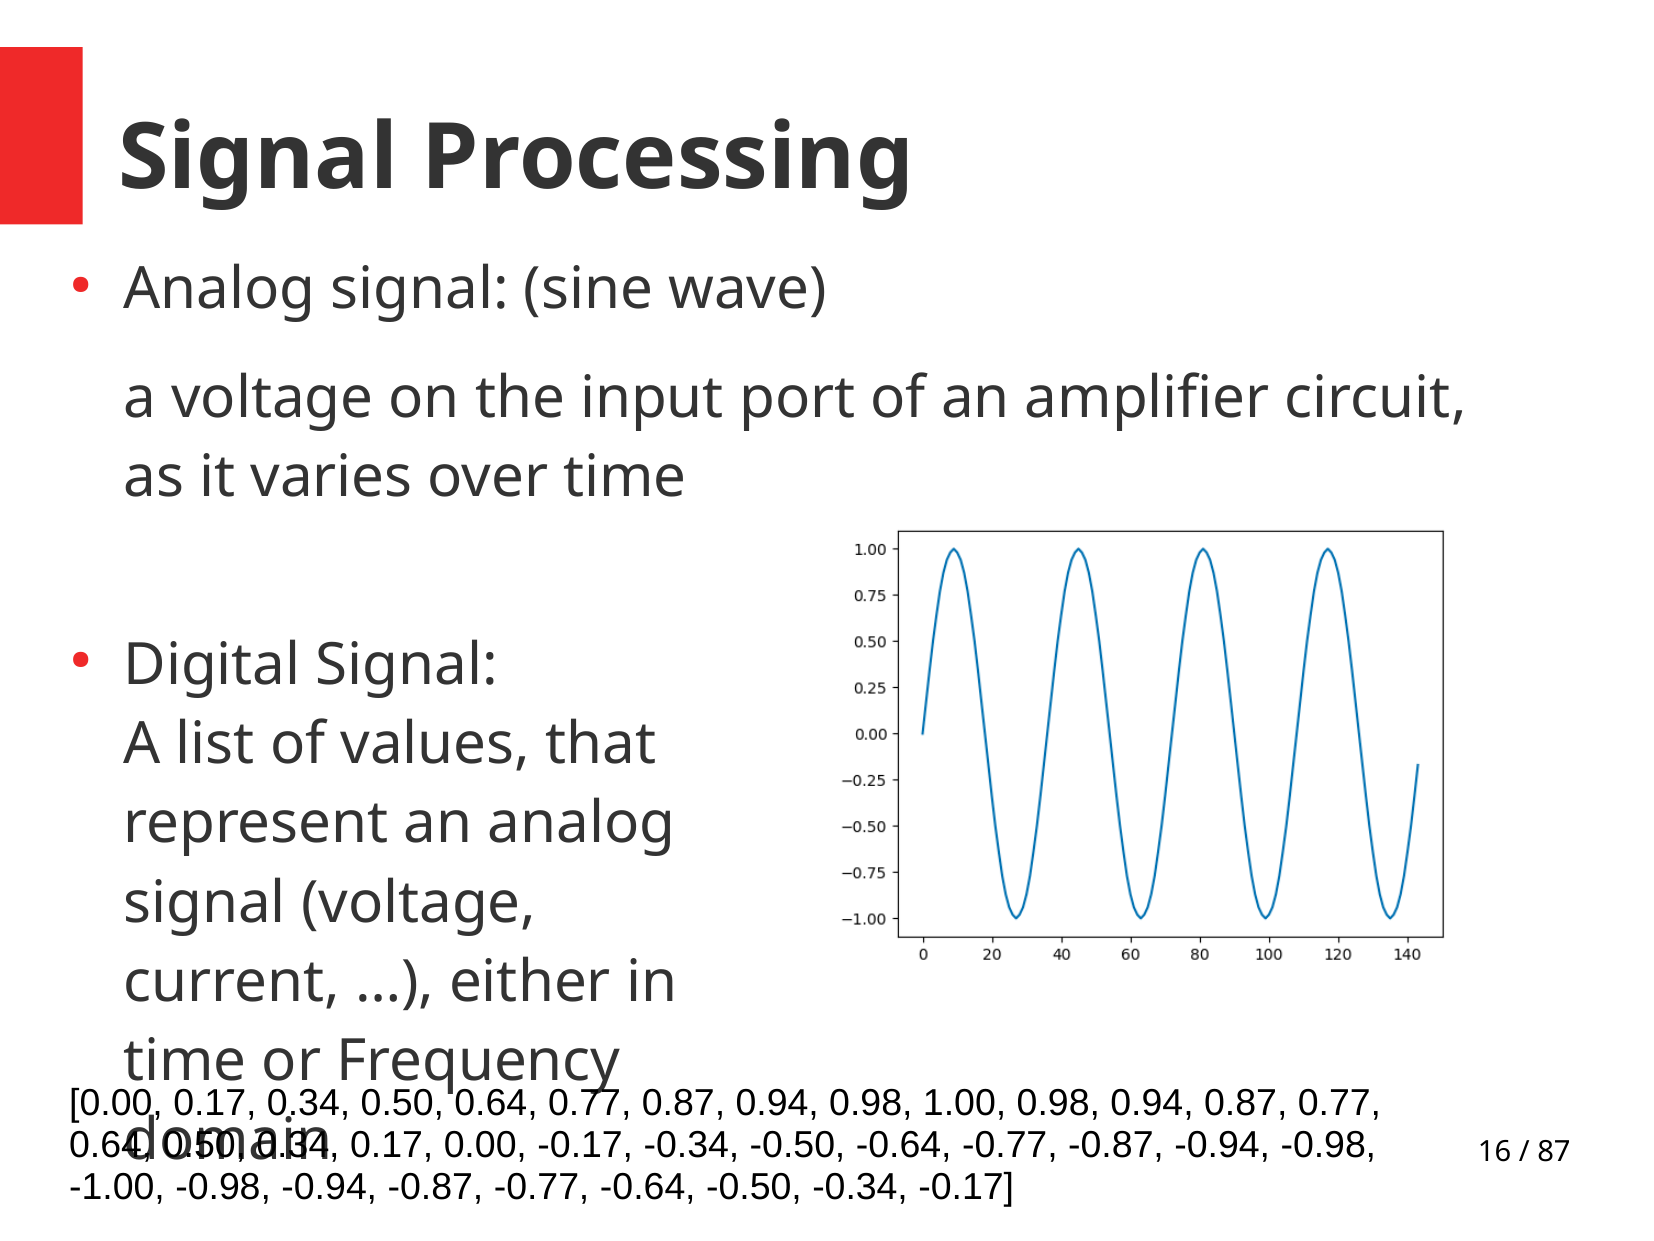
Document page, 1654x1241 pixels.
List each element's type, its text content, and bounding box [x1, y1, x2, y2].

list Analog signal: (sine wave) a voltage on the input port of an amplifier circuit, as it varies over time Digital Signal: A list of values, that represent an analog signal (voltage, current, …), either in time or Frequency domain [52, 137, 1471, 963]
text_box [0.00, 0.17, 0.34, 0.50, 0.64, 0.77, 0.87, 0.94, 0.98, 1.00, 0.98, 0.94, 0.87, 0.77, 0.64, 0.50, 0.34, 0.17, 0.00, -0.17, -0.34, -0.50, -0.64, -0.77, -0.87, -0.94, -0.98, -1.00, -0.98, -0.94, -0.87, -0.77, -0.64, -0.50, -0.34, -0.17] [54, 990, 1411, 1219]
picture [810, 467, 1513, 995]
title Signal Processing [118, 49, 1571, 257]
